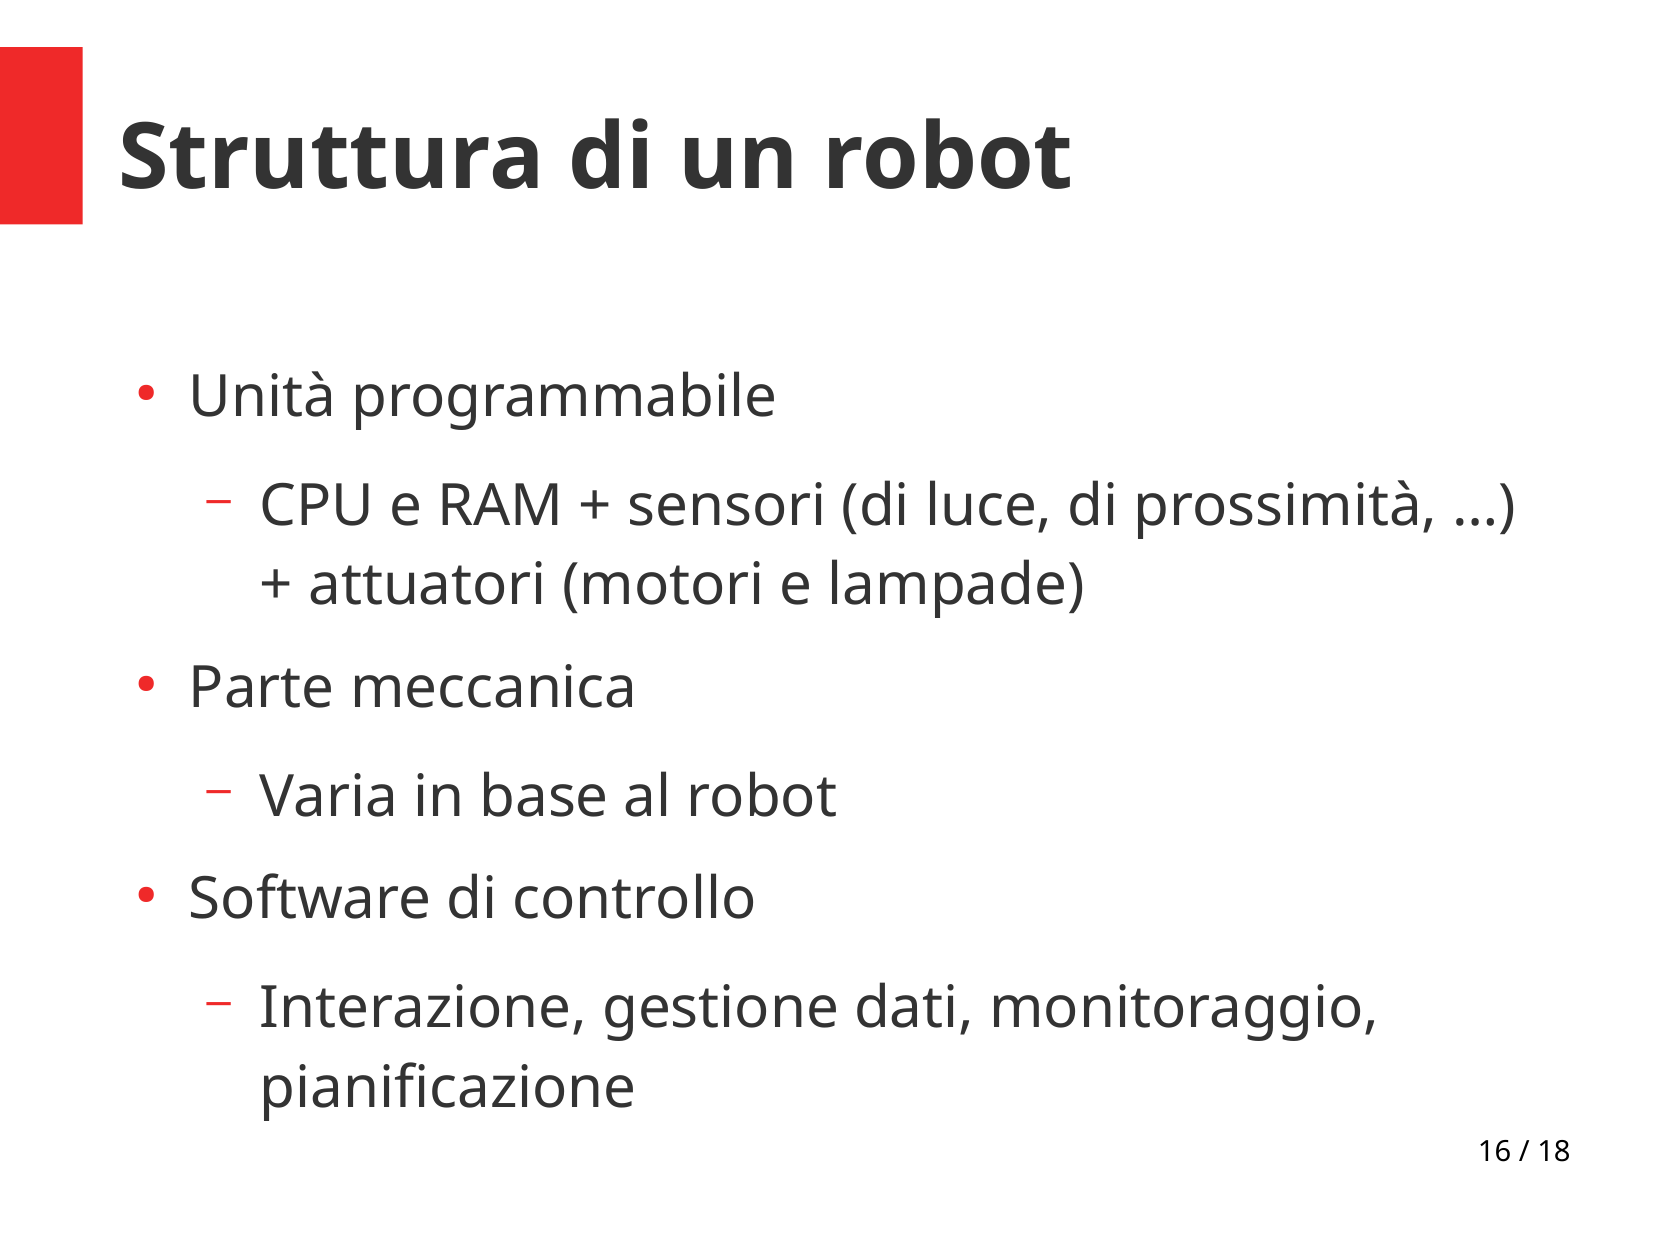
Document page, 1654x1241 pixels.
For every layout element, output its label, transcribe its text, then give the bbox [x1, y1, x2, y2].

list Unità programmabile CPU e RAM + sensori (di luce, di prossimità, …) + attuatori (motori e lampade) Parte meccanica Varia in base al robot Software di controllo Interazione, gestione dati, monitoraggio, pianificazione [118, 354, 1536, 1074]
title Struttura di un robot [118, 49, 1571, 257]
